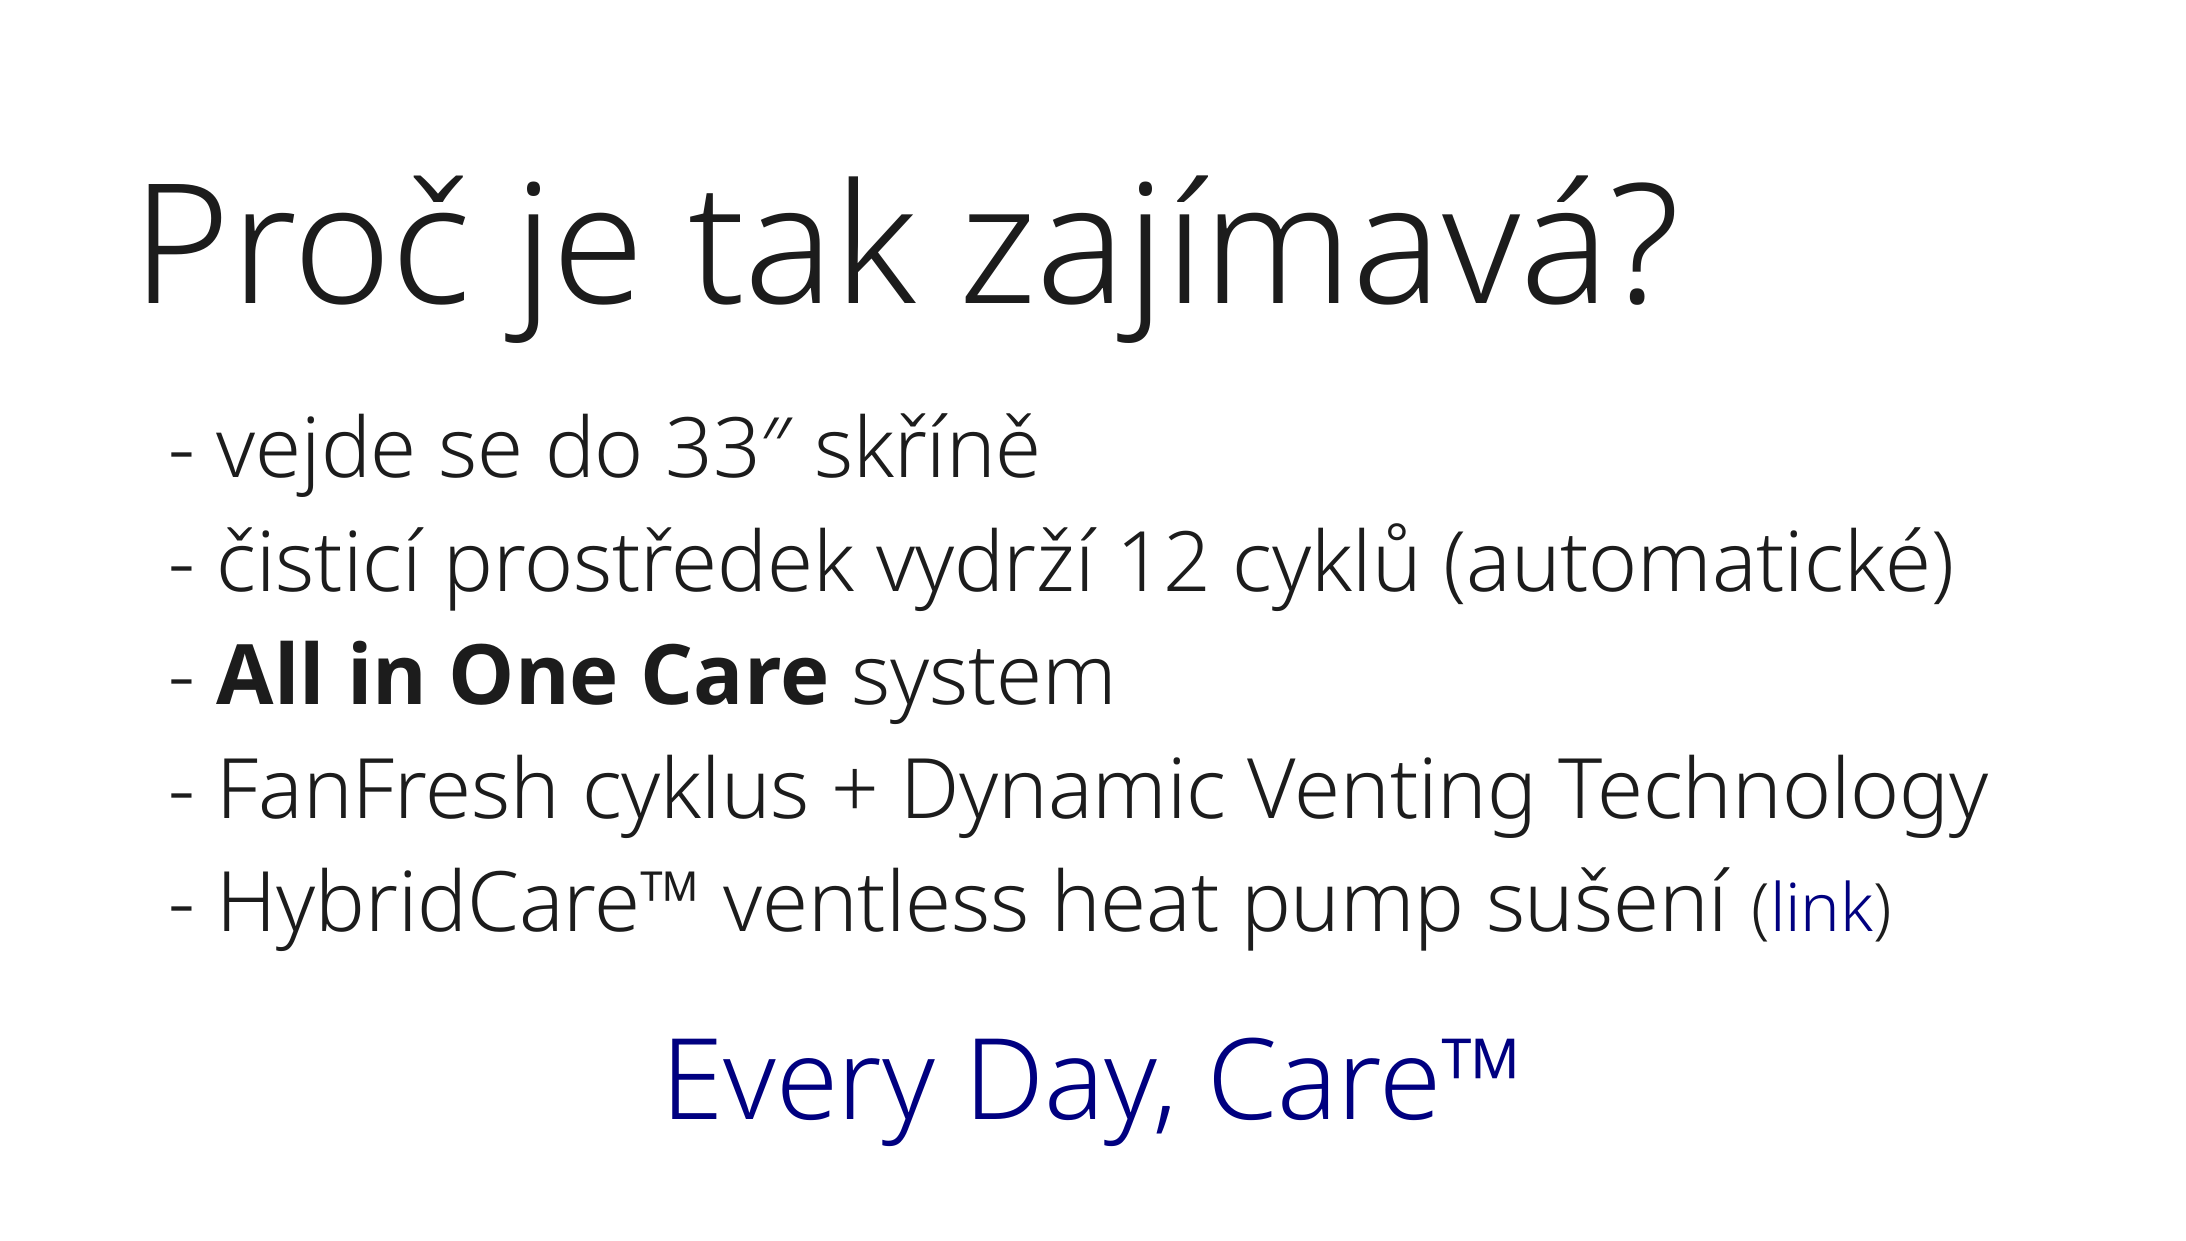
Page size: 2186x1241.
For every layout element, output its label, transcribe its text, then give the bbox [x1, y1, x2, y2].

text_box Every Day, Care™ [543, 992, 1642, 1143]
text_box - vejde se do 33″ skříně - čisticí prostředek vydrží 12 cyklů (automatické) - All in One Care system - FanFresh cyklus + Dynamic Venting Technology - HybridCare™ ventless heat pump sušení (link) [153, 381, 2020, 896]
text_box Proč je tak zajímavá? [118, 118, 1808, 334]
